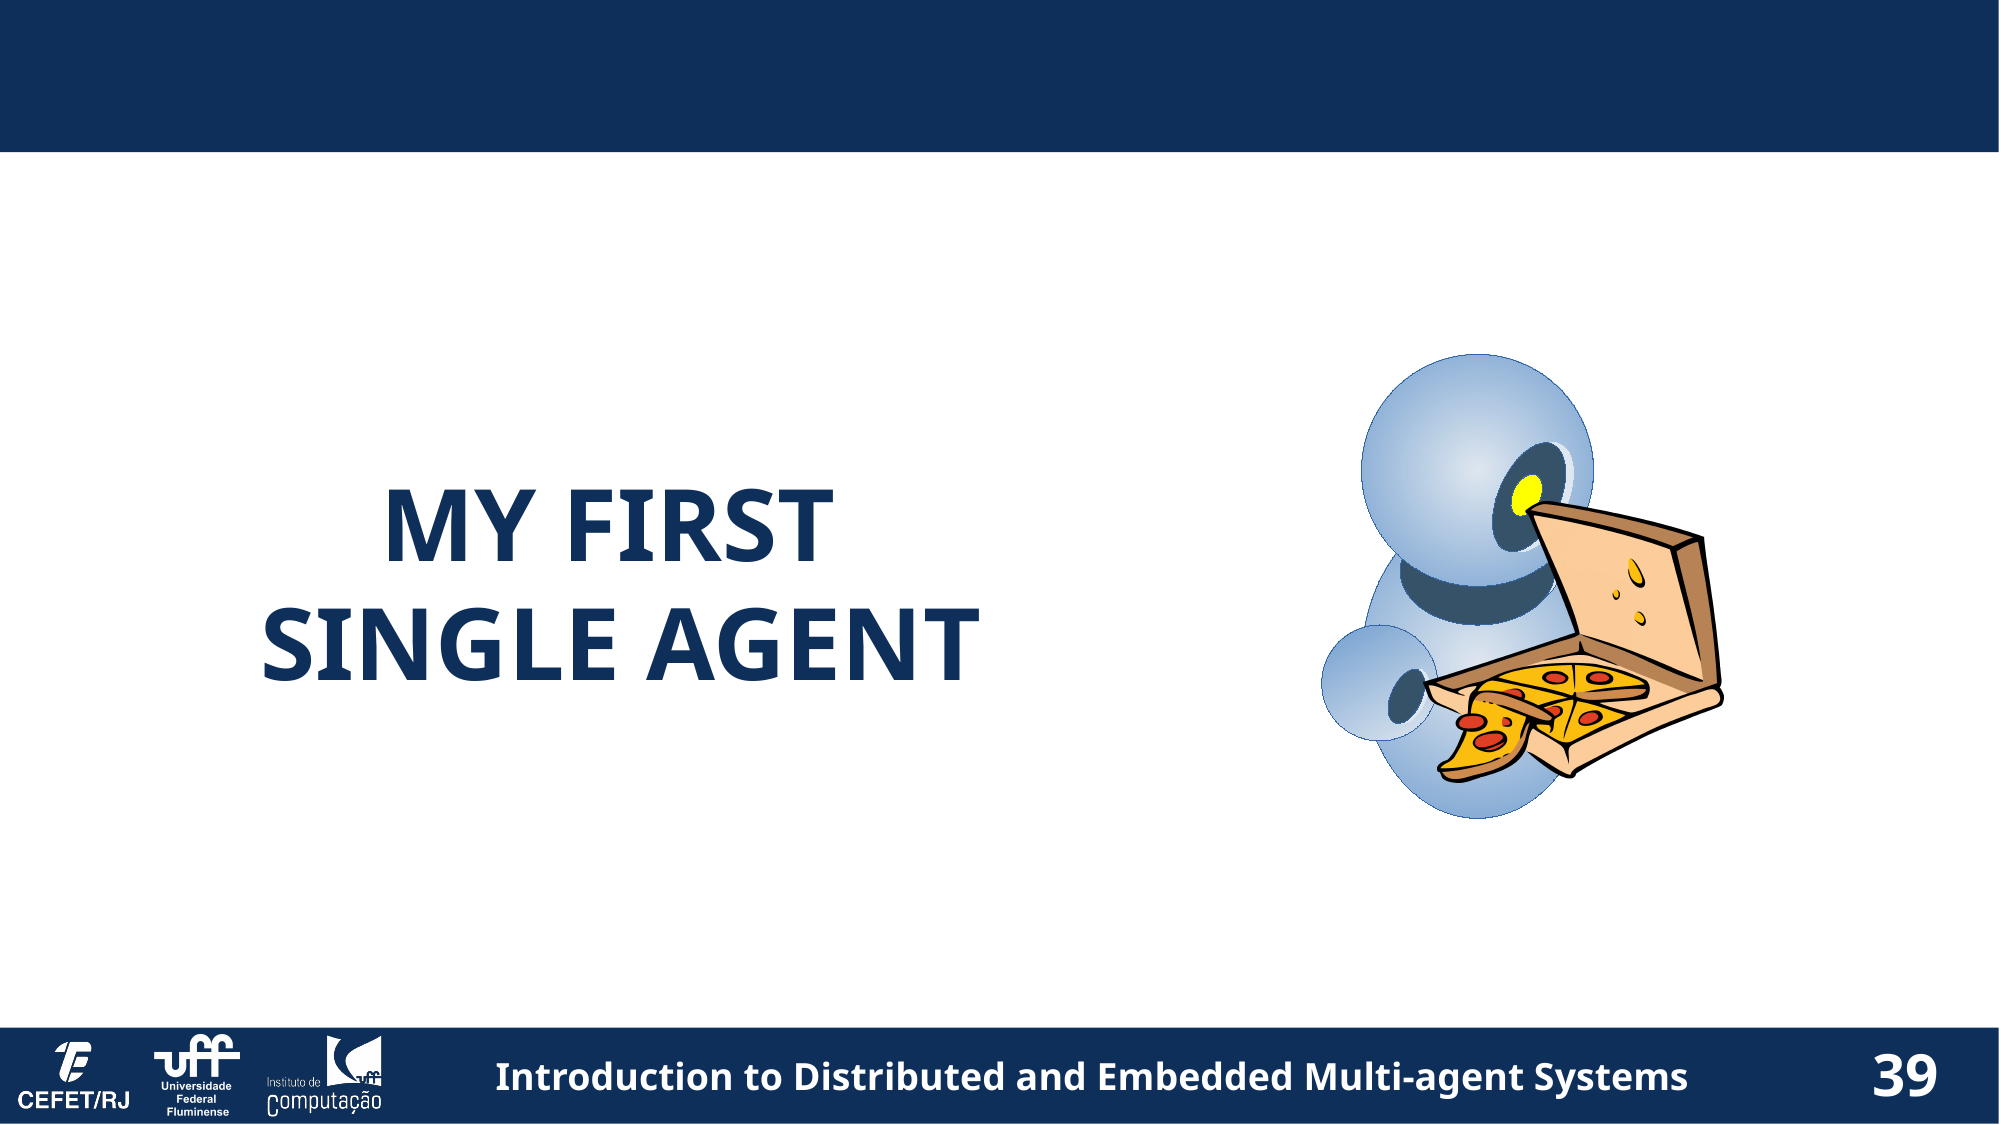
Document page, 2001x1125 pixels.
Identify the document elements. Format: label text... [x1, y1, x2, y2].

picture [18, 1021, 129, 1125]
picture [1423, 501, 1724, 783]
text_box [1321, 354, 1594, 819]
picture [265, 1033, 383, 1117]
text_box MY FIRST SINGLE AGENT [115, 453, 1127, 709]
picture [153, 1033, 241, 1121]
